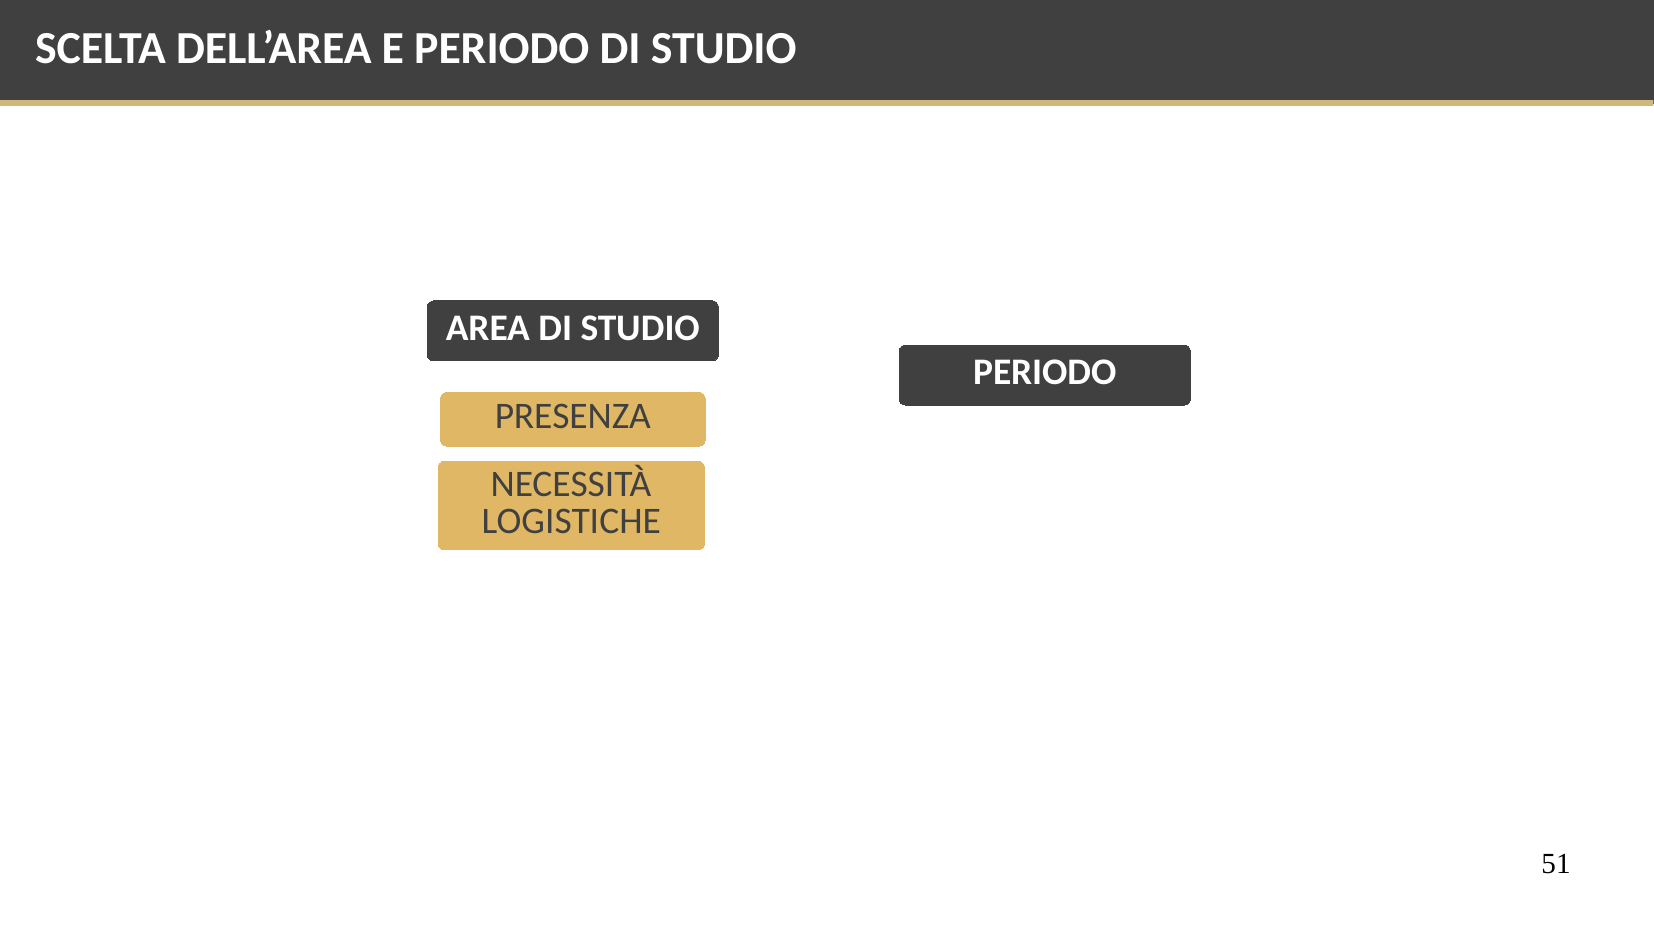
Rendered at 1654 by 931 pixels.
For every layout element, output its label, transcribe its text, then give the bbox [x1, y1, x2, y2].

text_box SCELTA DELL’AREA E PERIODO DI STUDIO [0, 0, 1654, 100]
text_box AREA DI STUDIO [427, 300, 719, 361]
text_box NECESSITÀ LOGISTICHE [438, 461, 705, 550]
text_box PERIODO [899, 345, 1191, 406]
text_box PRESENZA [440, 392, 706, 447]
